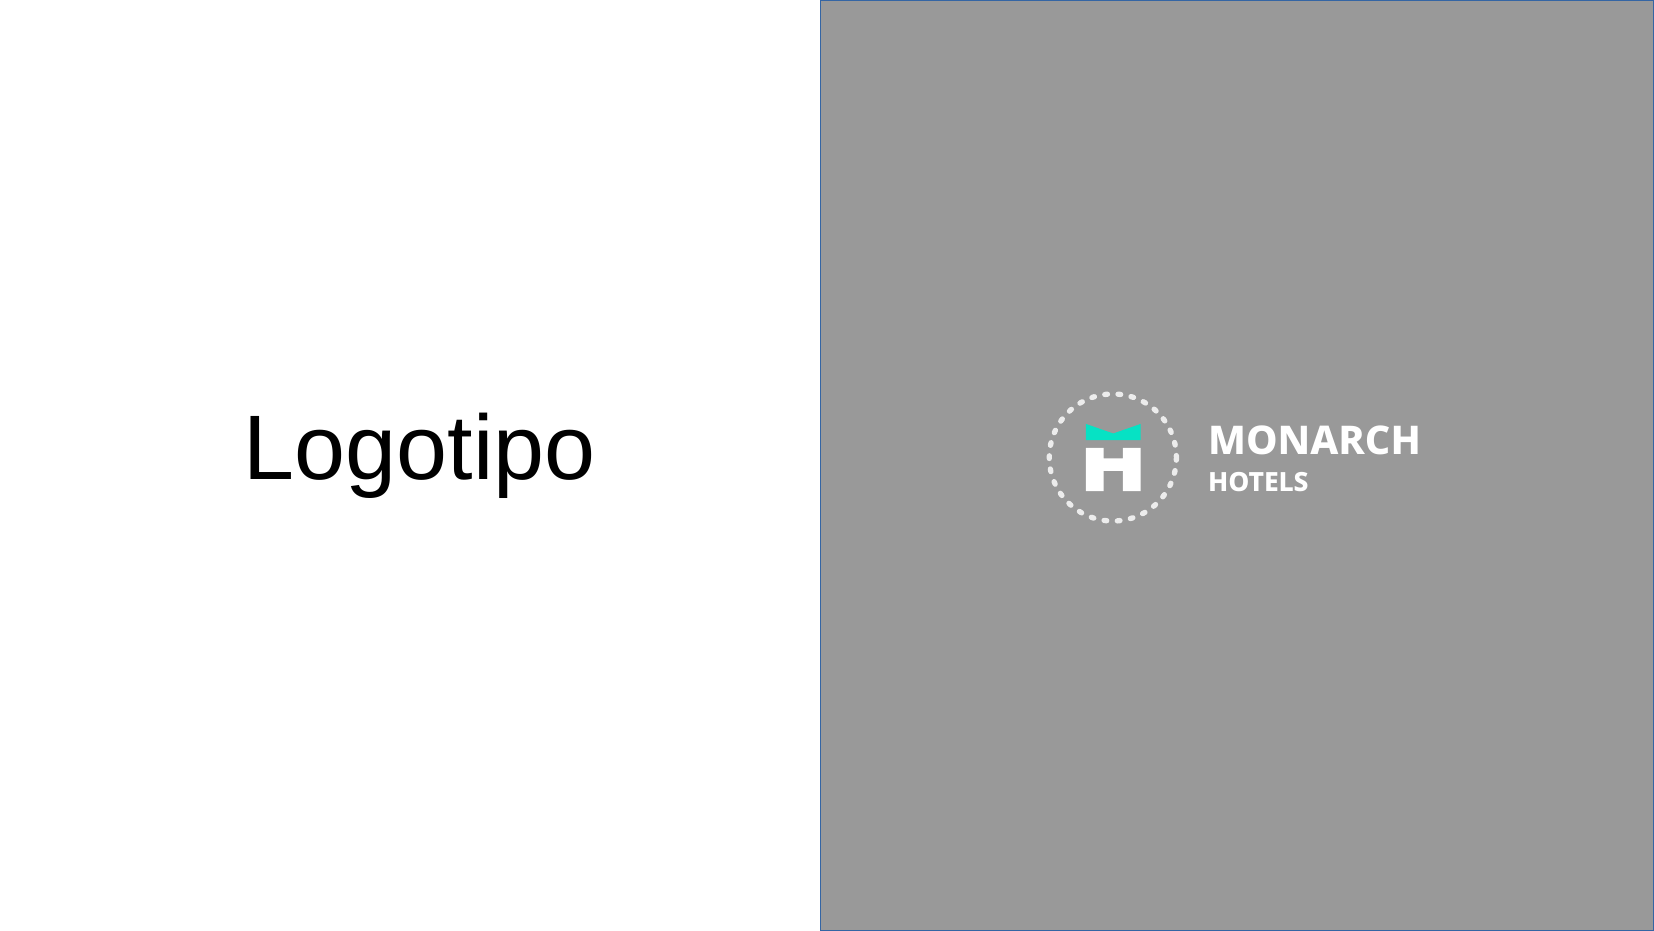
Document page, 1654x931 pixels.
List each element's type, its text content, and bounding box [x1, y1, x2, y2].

title Logotipo [0, 369, 1111, 526]
text_box [820, 0, 1654, 931]
picture [1045, 390, 1441, 526]
